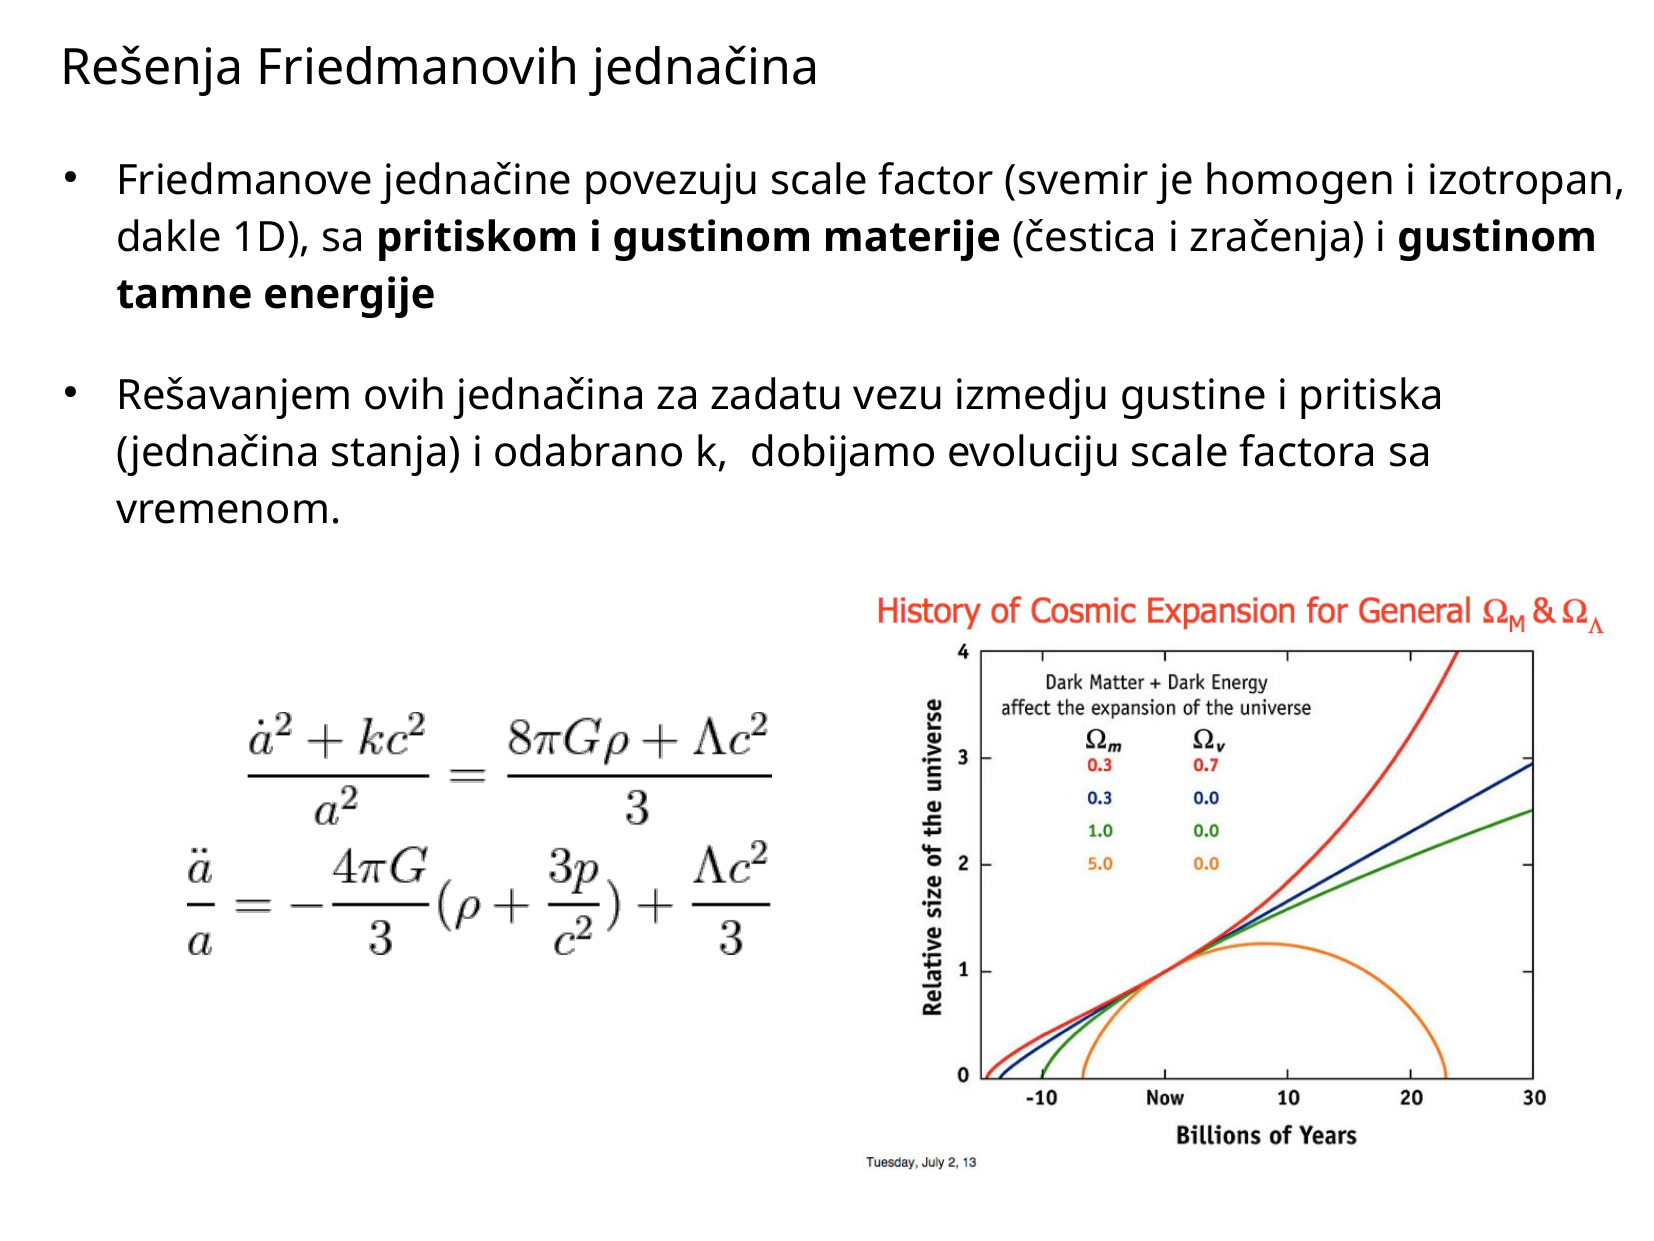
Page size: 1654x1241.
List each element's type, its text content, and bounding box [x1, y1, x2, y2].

title Rešenja Friedmanovih jednačina [59, 17, 1648, 113]
picture [862, 589, 1613, 1173]
list Friedmanove jednačine povezuju scale factor (svemir je homogen i izotropan, dakle 1D), sa pritiskom i gustinom materije (čestica i zračenja) i gustinom tamne energije Rešavanjem ovih jednačina za zadatu vezu izmedju gustine i pritiska (jednačina stanja) i odabrano k, dobijamo evoluciju scale factora sa vremenom. [45, 150, 1635, 1173]
picture [187, 712, 772, 955]
